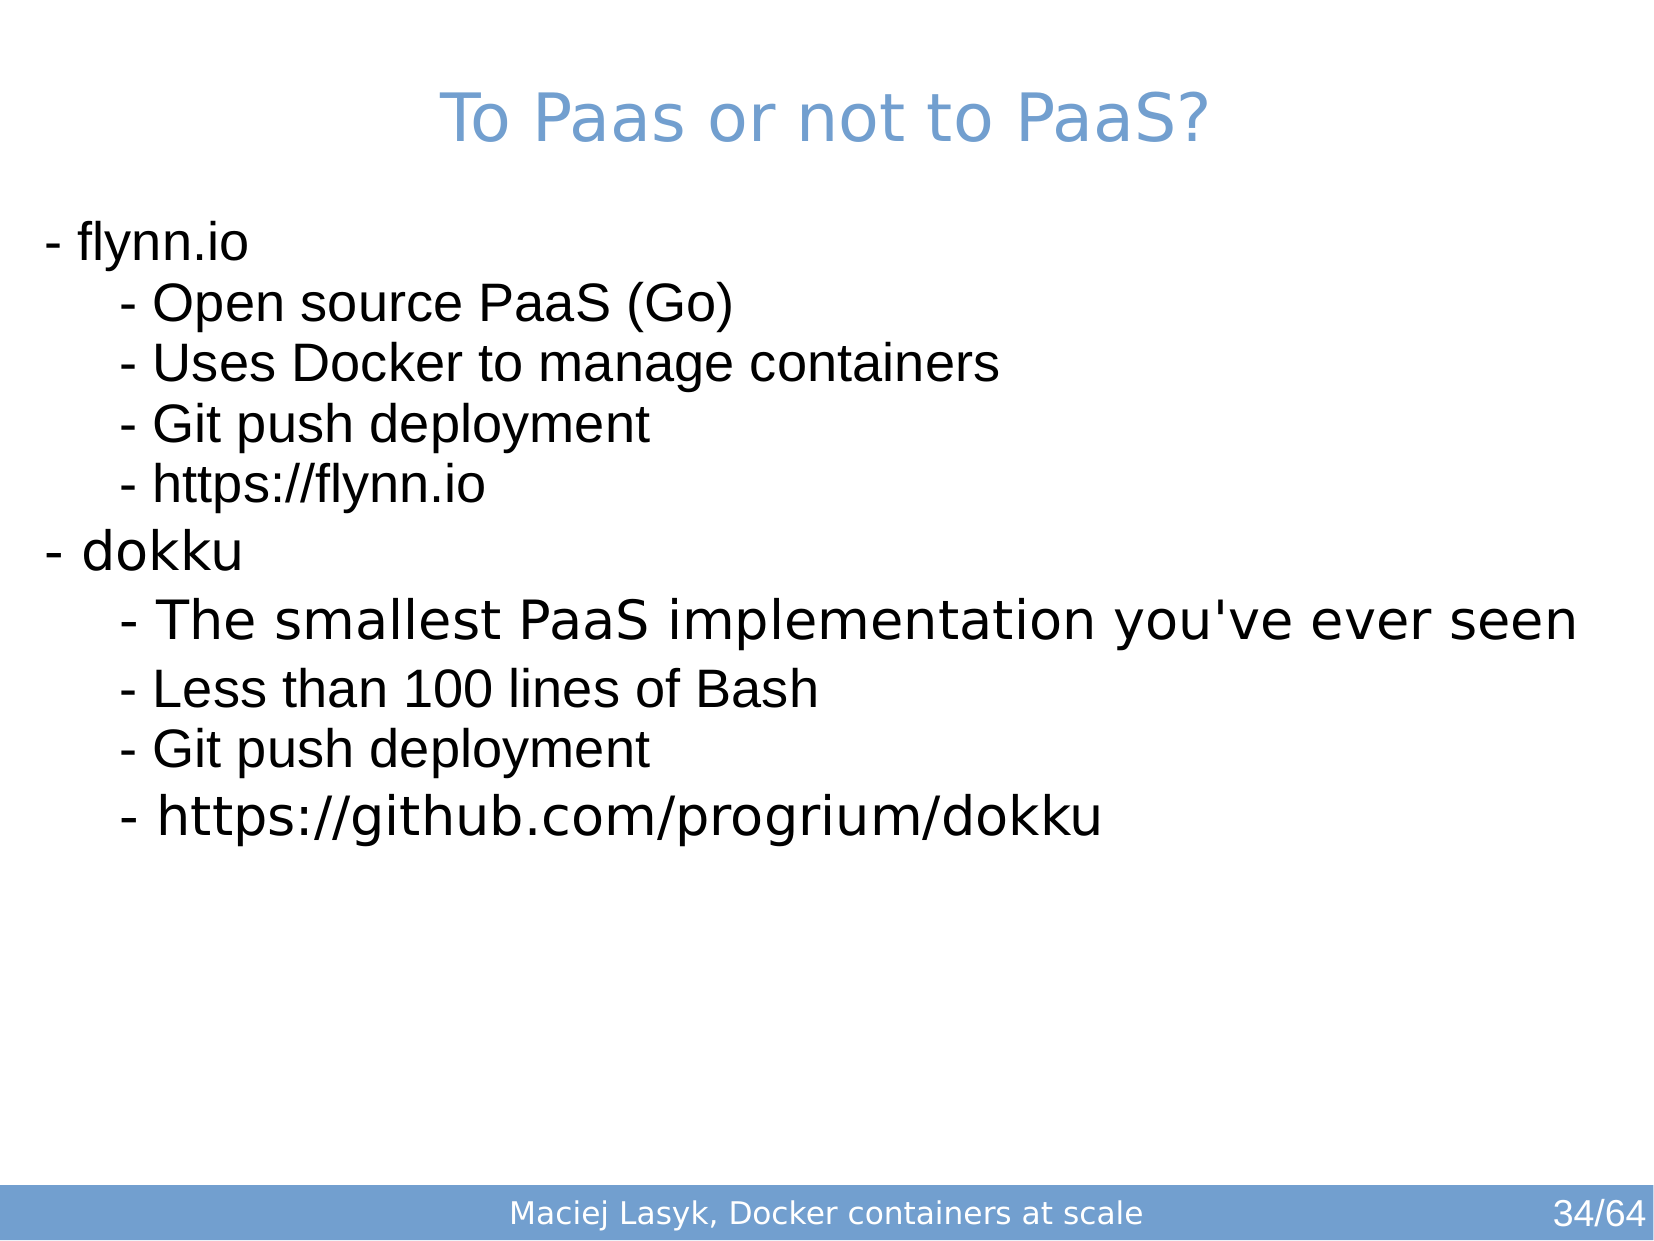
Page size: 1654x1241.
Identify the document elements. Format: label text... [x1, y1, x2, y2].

text_box [0, 1185, 1527, 1241]
text_box To Paas or not to PaaS? [426, 72, 1228, 166]
text_box Maciej Lasyk, Docker containers at scale [494, 1188, 1160, 1240]
text_box - flynn.io - Open source PaaS (Go) - Uses Docker to manage containers - Git push deployment - https://flynn.io - dokku - The smallest PaaS implementation you've ever seen - Less than 100 lines of Bash - Git push deployment - https://github.com/progrium/dokku [30, 204, 1596, 923]
text_box 34/64 [1527, 1185, 1654, 1241]
